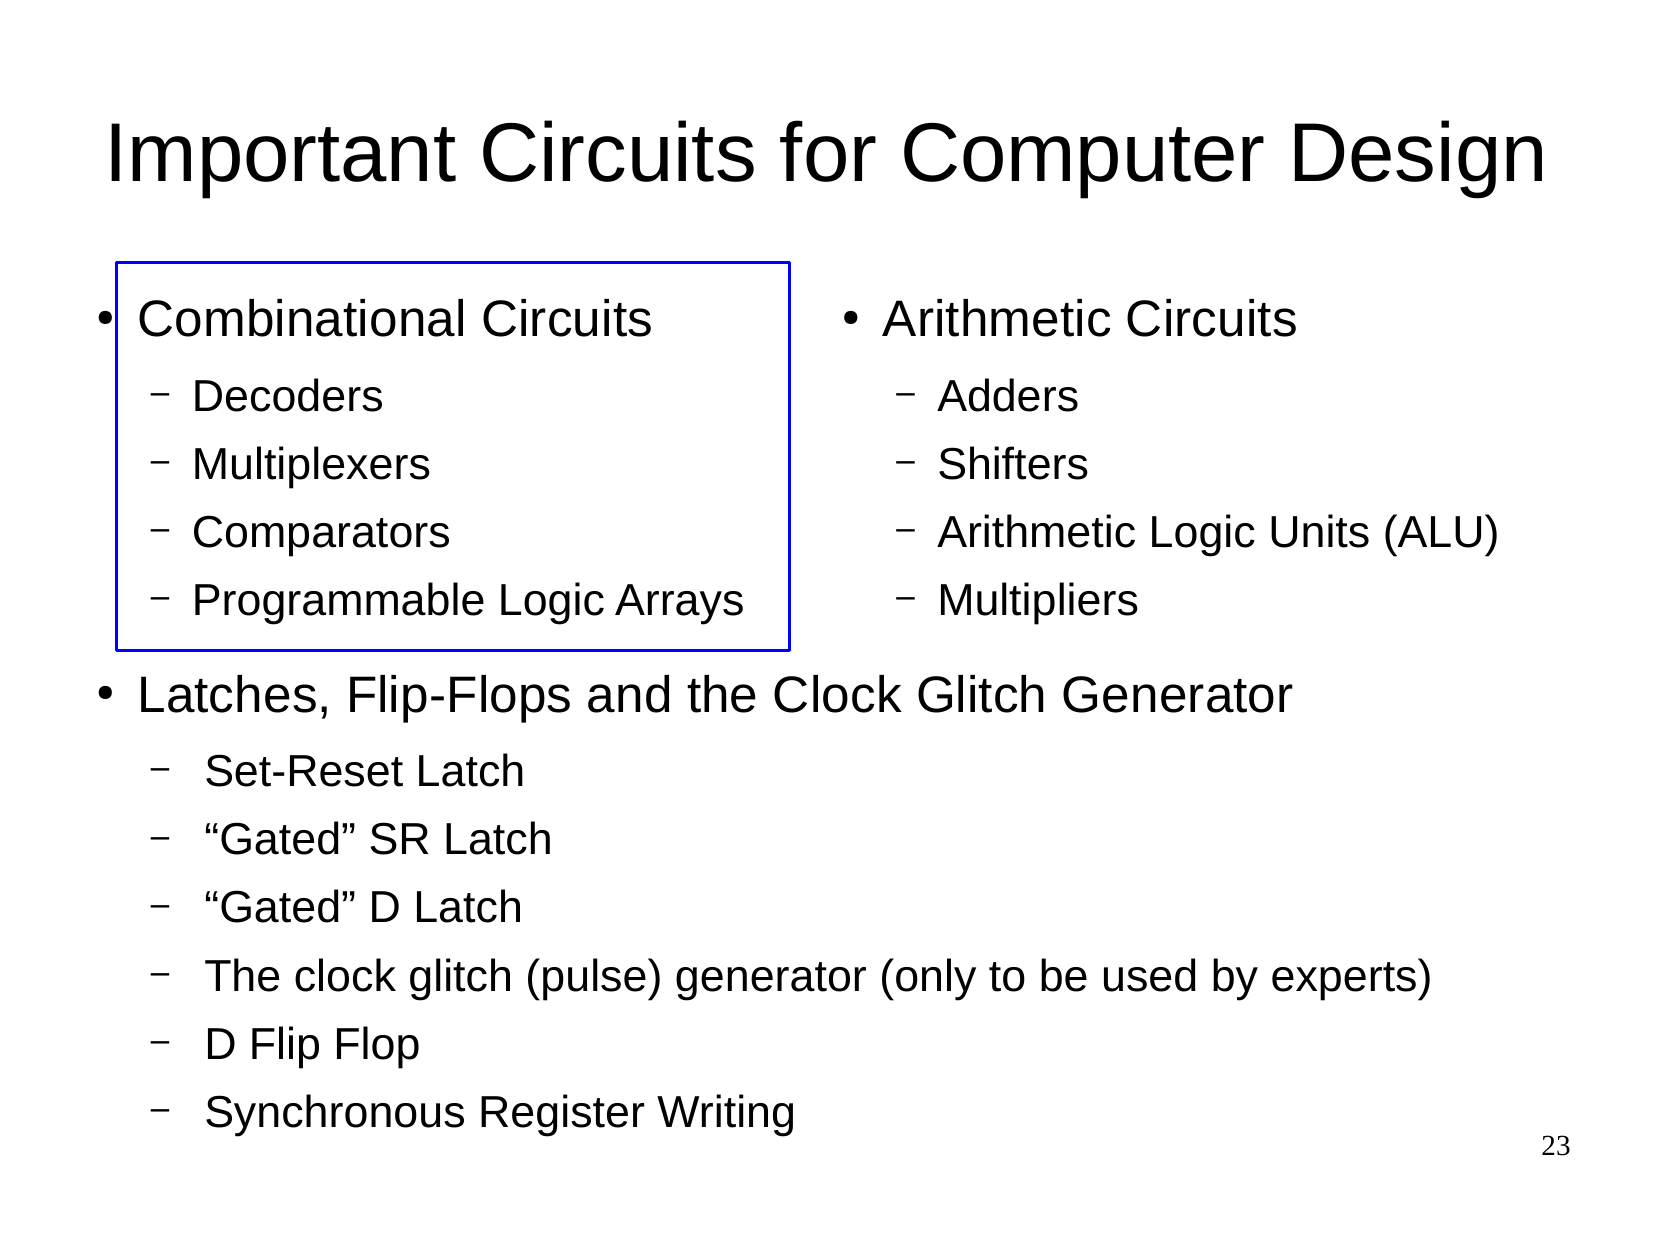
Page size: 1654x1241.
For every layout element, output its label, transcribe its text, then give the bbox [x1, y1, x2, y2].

list Combinational Circuits Decoders Multiplexers Comparators Programmable Logic Arrays [118, 290, 788, 634]
list Latches, Flip-Flops and the Clock Glitch Generator Set-Reset Latch “Gated” SR Latch “Gated” D Latch The clock glitch (pulse) generator (only to be used by experts) D Flip Flop Synchronous Register Writing [82, 665, 1538, 1141]
title Important Circuits for Computer Design [82, 49, 1571, 257]
list Arithmetic Circuits Adders Shifters Arithmetic Logic Units (ALU) Multipliers [828, 290, 1539, 634]
list Combinational Circuits Decoders Multiplexers Comparators Programmable Logic Arrays [82, 290, 115, 634]
